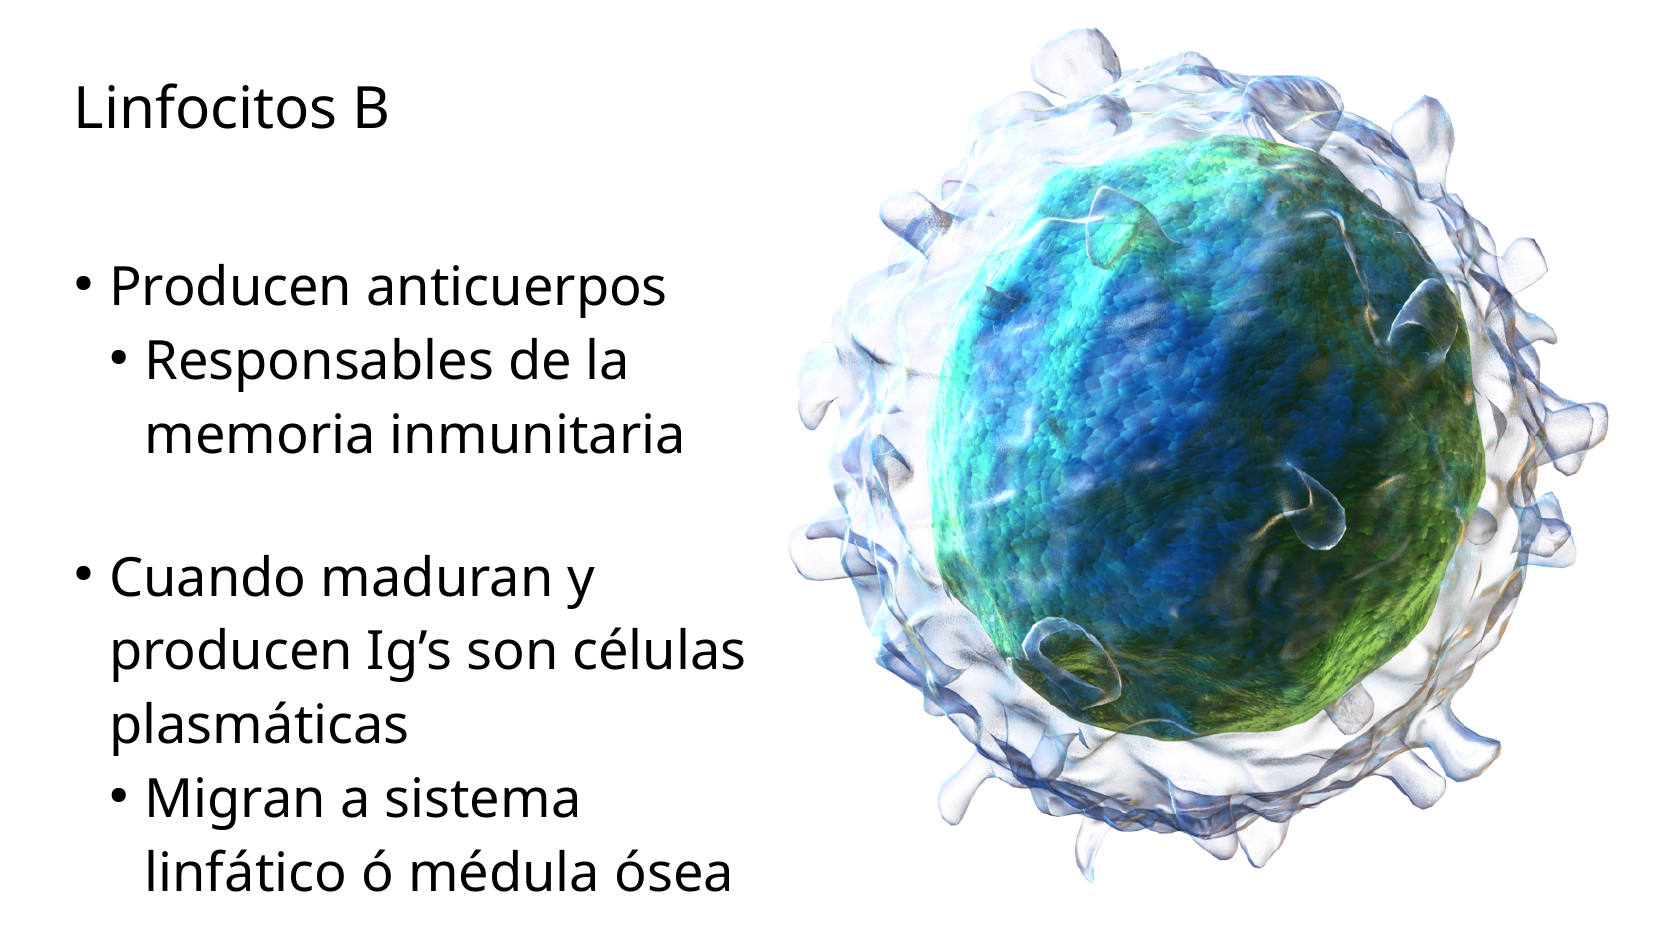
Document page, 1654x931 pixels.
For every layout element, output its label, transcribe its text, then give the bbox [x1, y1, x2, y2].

text_box Linfocitos B Producen anticuerpos Responsables de la memoria inmunitaria Cuando maduran y producen Ig’s son células plasmáticas Migran a sistema linfático ó médula ósea Activadas por Linfocitos T [59, 59, 768, 886]
picture [767, 13, 1625, 916]
